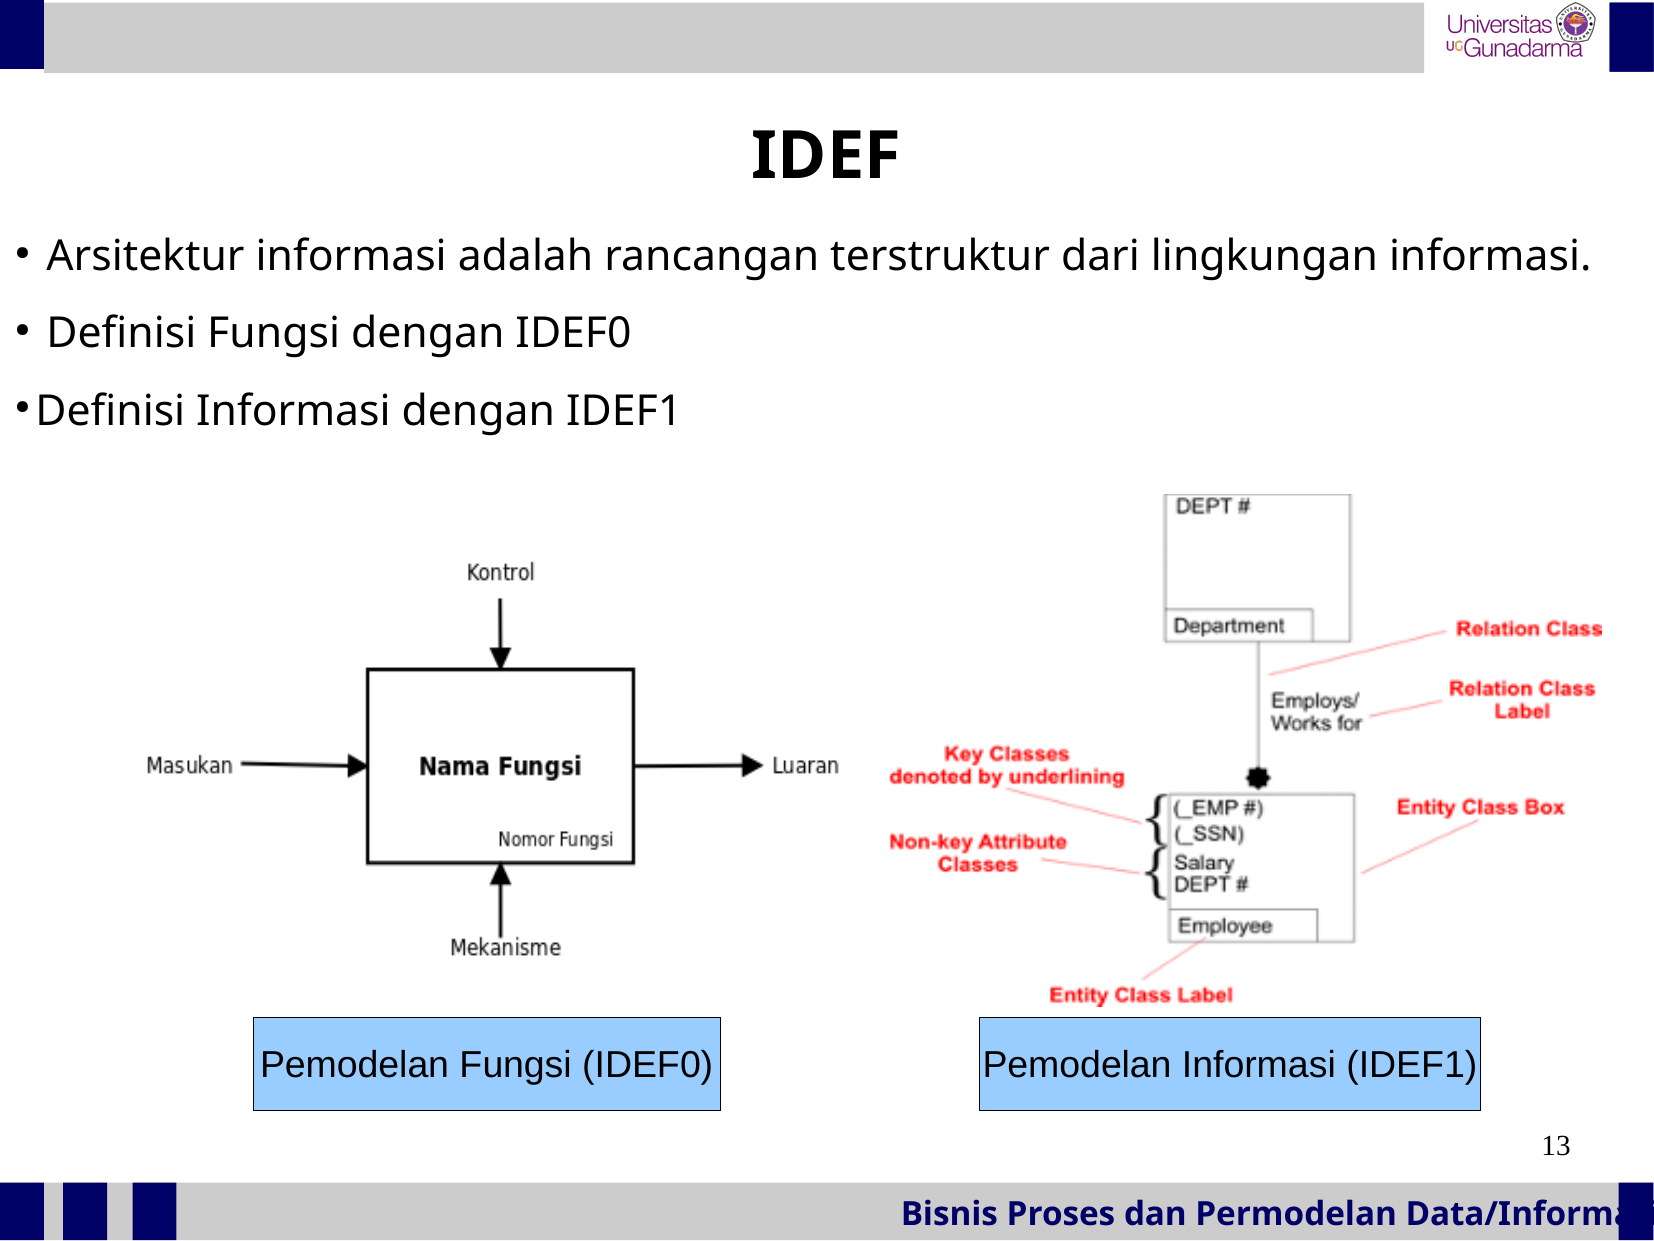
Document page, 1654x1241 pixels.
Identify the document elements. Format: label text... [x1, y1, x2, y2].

picture [135, 546, 842, 963]
list Arsitektur informasi adalah rancangan terstruktur dari lingkungan informasi. Definisi Fungsi dengan IDEF0 Definisi Informasi dengan IDEF1 [15, 225, 1636, 481]
title IDEF [0, 42, 1654, 263]
picture [889, 494, 1602, 1007]
picture [1437, 2, 1610, 42]
text_box Pemodelan Informasi (IDEF1) [979, 1017, 1481, 1111]
text_box Pemodelan Fungsi (IDEF0) [253, 1017, 721, 1111]
